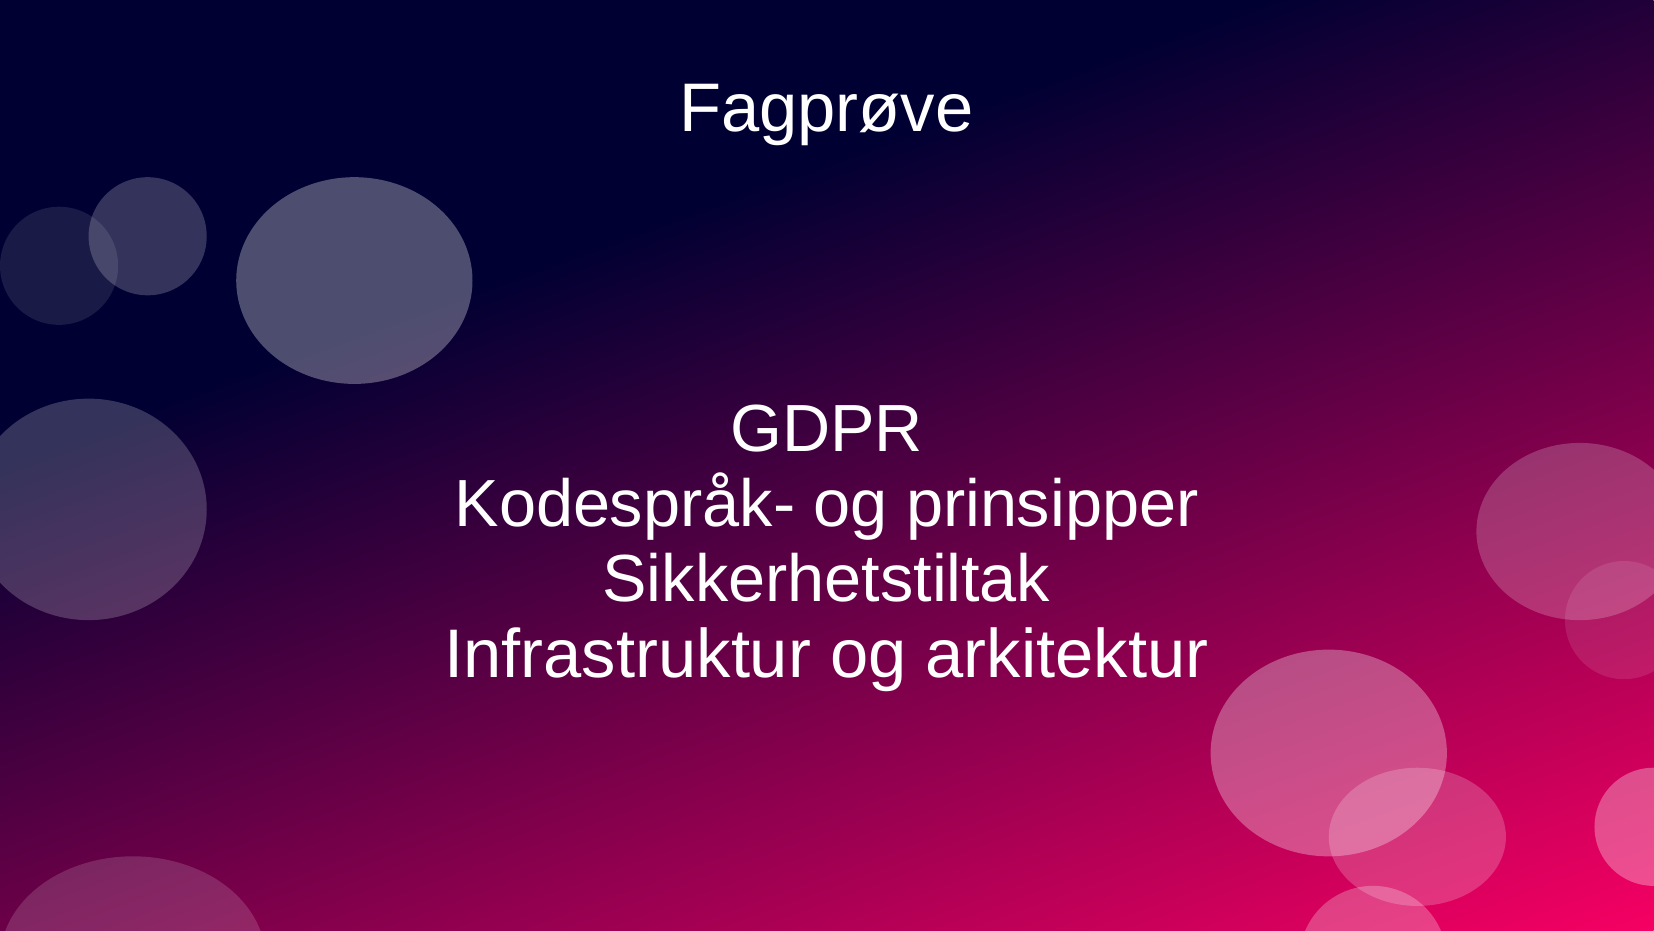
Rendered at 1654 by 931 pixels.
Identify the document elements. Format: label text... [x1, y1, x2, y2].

title Fagprøve [679, 29, 1654, 185]
subtitle GDPR Kodespråk- og prinsipper Sikkerhetstiltak Infrastruktur og arkitektur [82, 391, 1571, 768]
